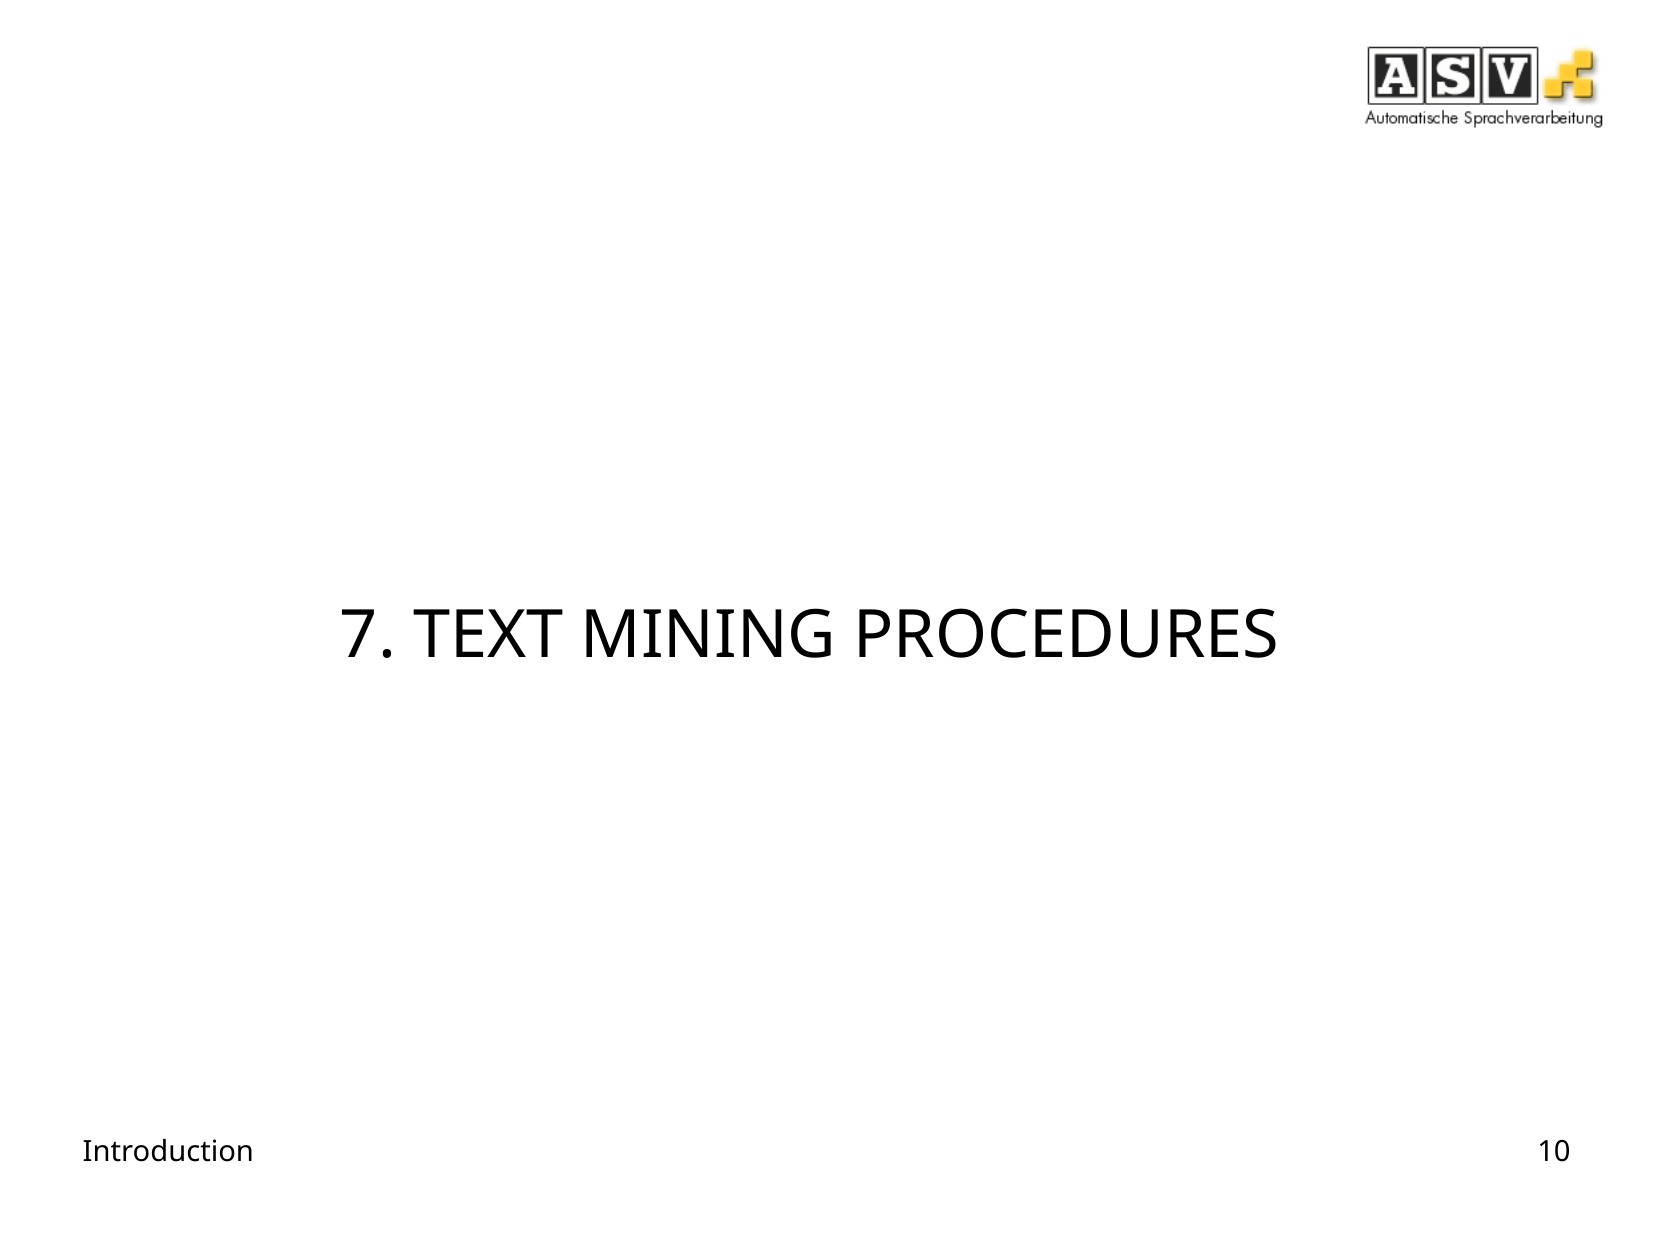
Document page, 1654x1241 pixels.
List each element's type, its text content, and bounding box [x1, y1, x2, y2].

picture [1364, 43, 1605, 129]
subtitle 7. TEXT MINING PROCEDURES [82, 271, 1538, 991]
